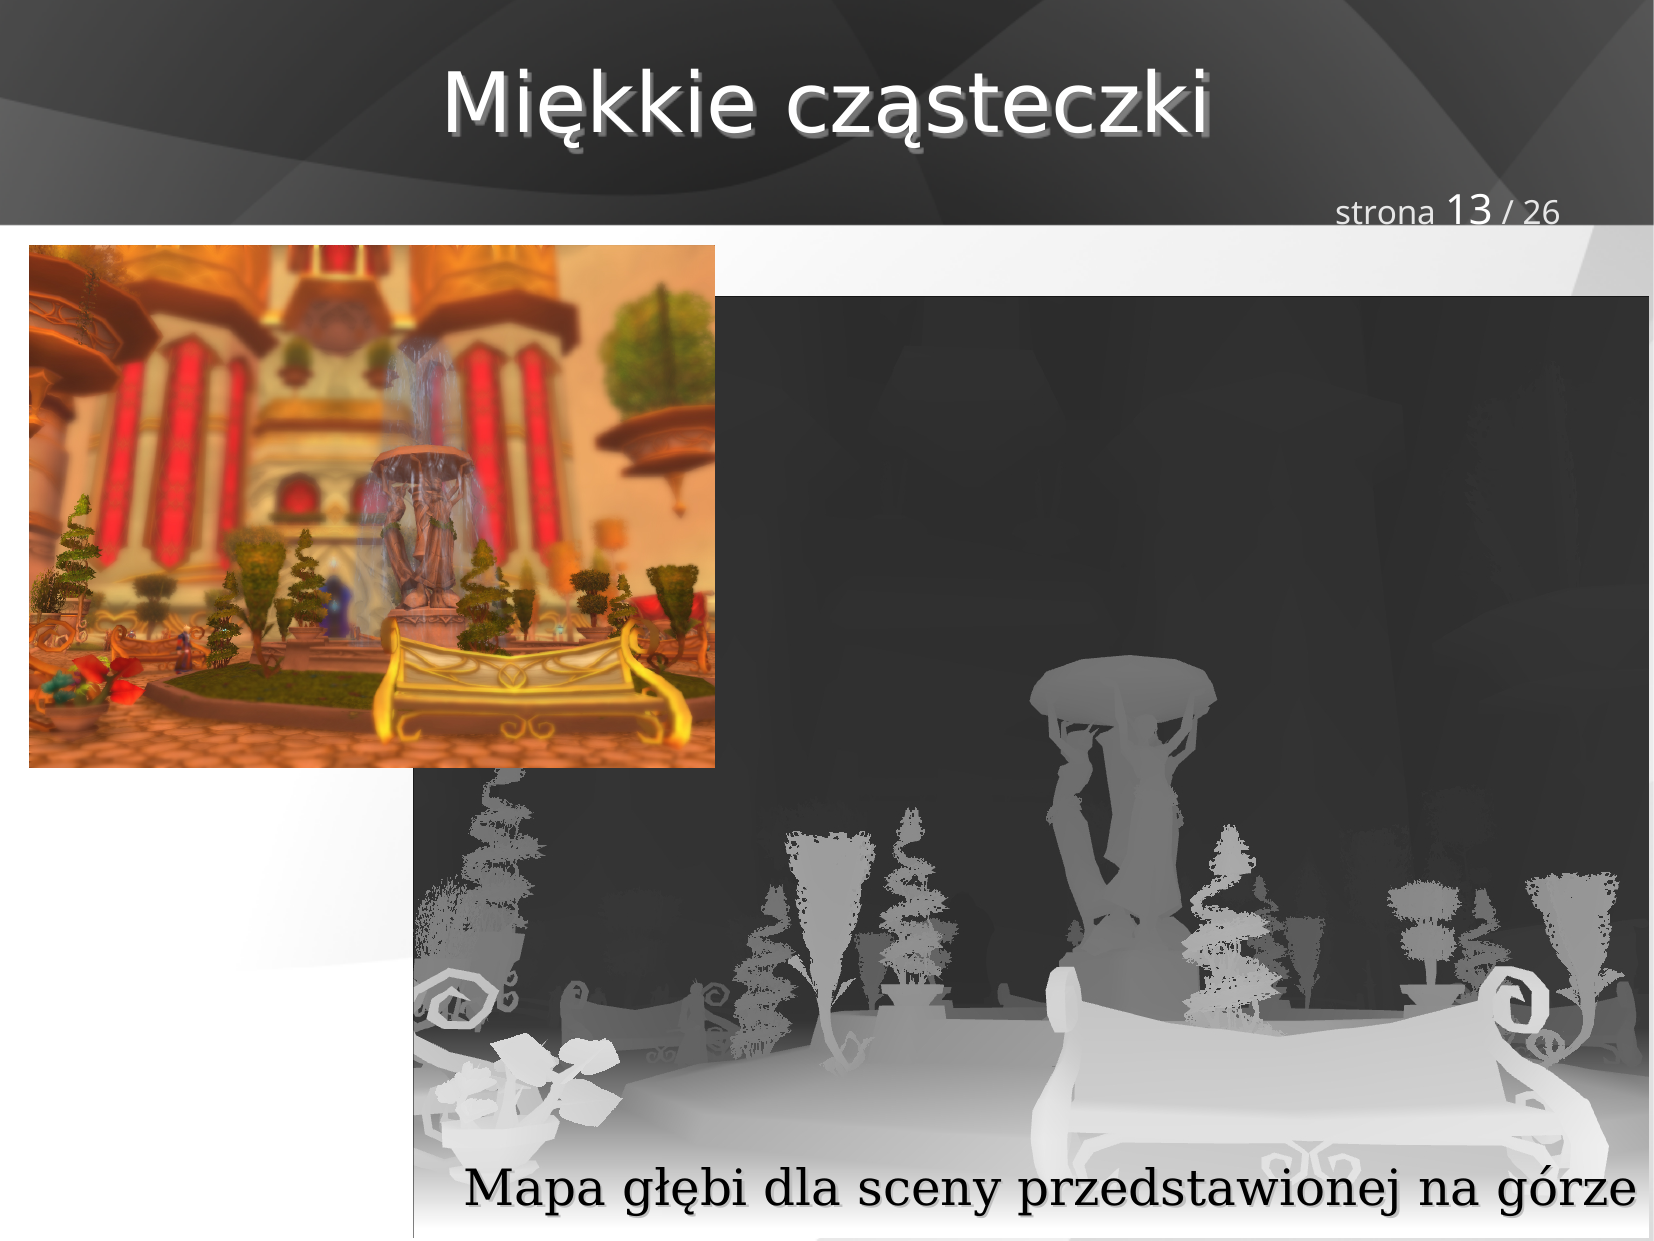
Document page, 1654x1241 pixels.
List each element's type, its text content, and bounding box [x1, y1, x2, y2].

picture [0, 208, 1654, 1241]
text_box strona <numer> / 26 [1381, 172, 1654, 247]
text_box Mapa głębi dla sceny przedstawionej na górze [59, 1151, 1654, 1225]
title Miękkie cząsteczki [0, 0, 1654, 208]
